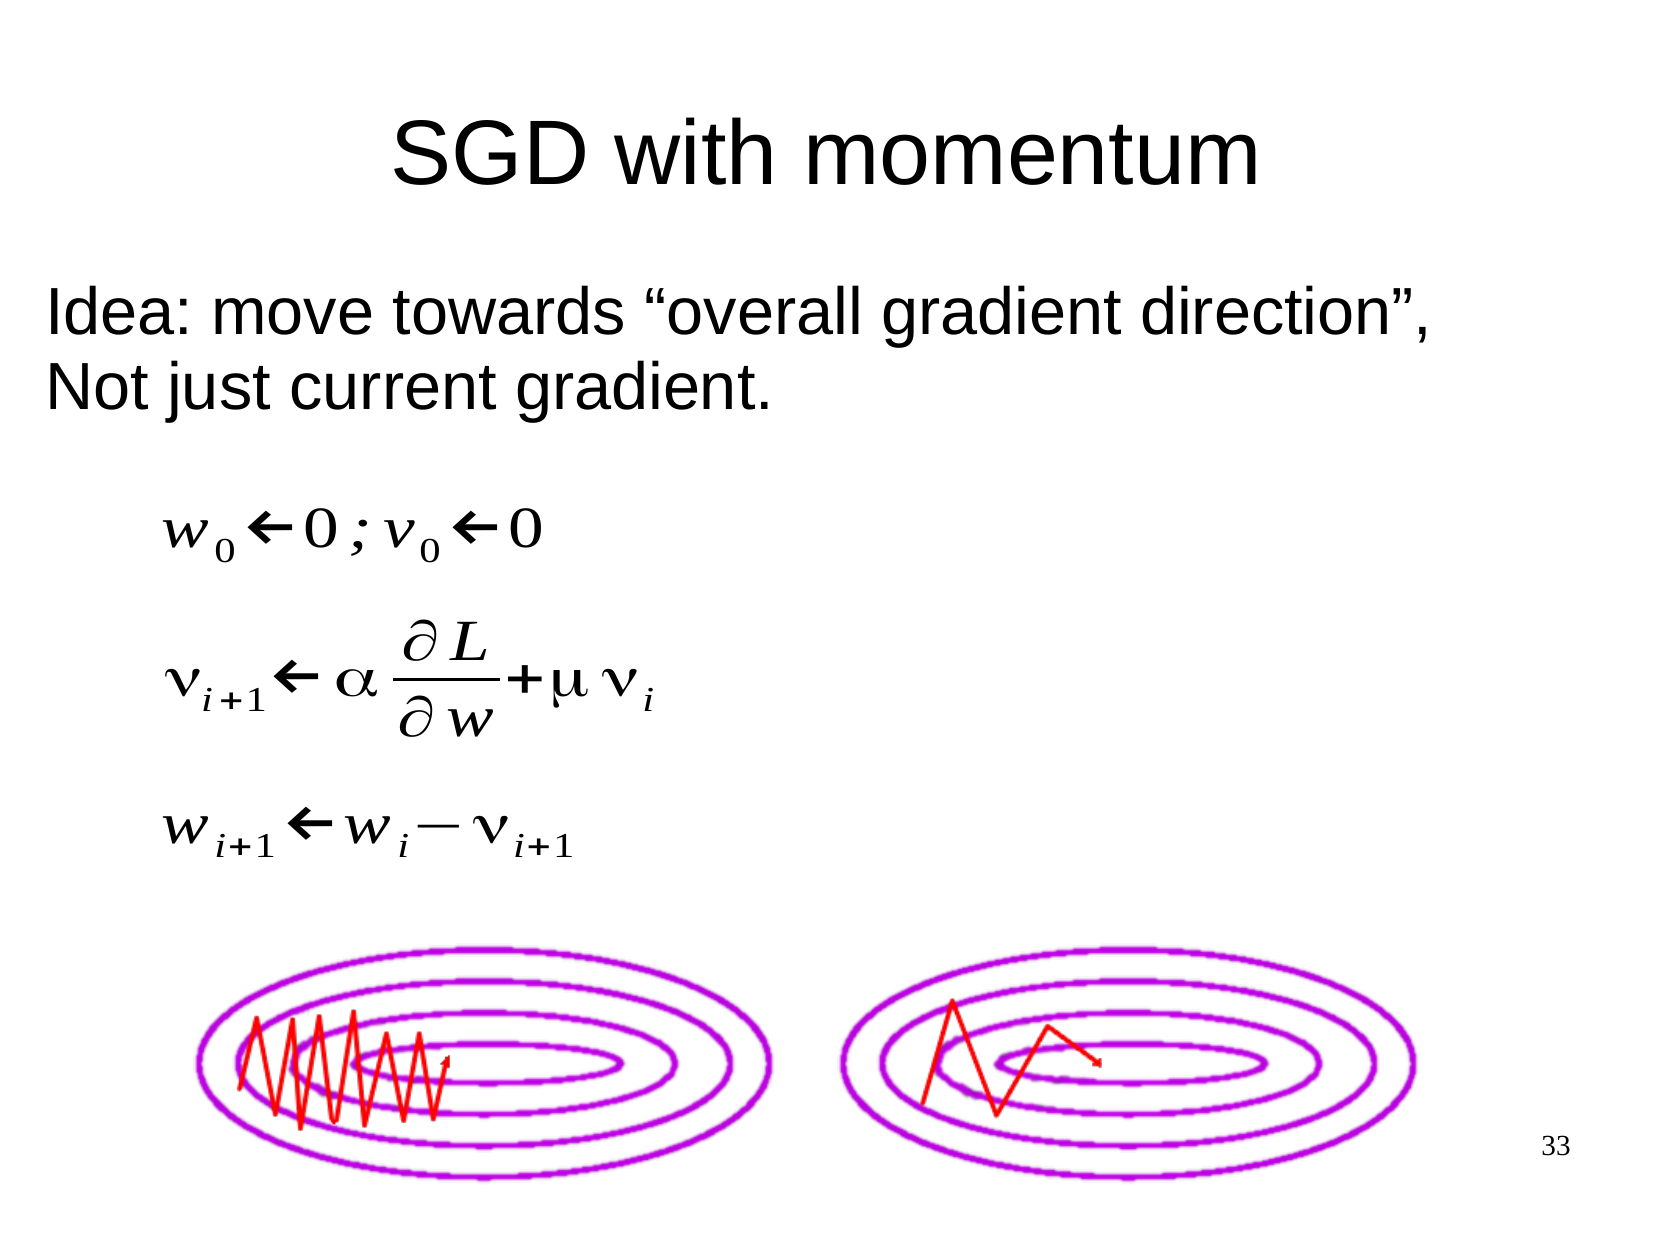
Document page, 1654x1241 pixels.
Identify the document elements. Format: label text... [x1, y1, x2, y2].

chart [143, 496, 563, 572]
chart [143, 608, 673, 749]
picture [178, 930, 1460, 1203]
text_box Idea: move towards “overall gradient direction”, Not just current gradient. [45, 274, 1471, 499]
title SGD with momentum [82, 49, 1571, 257]
chart [143, 792, 593, 867]
